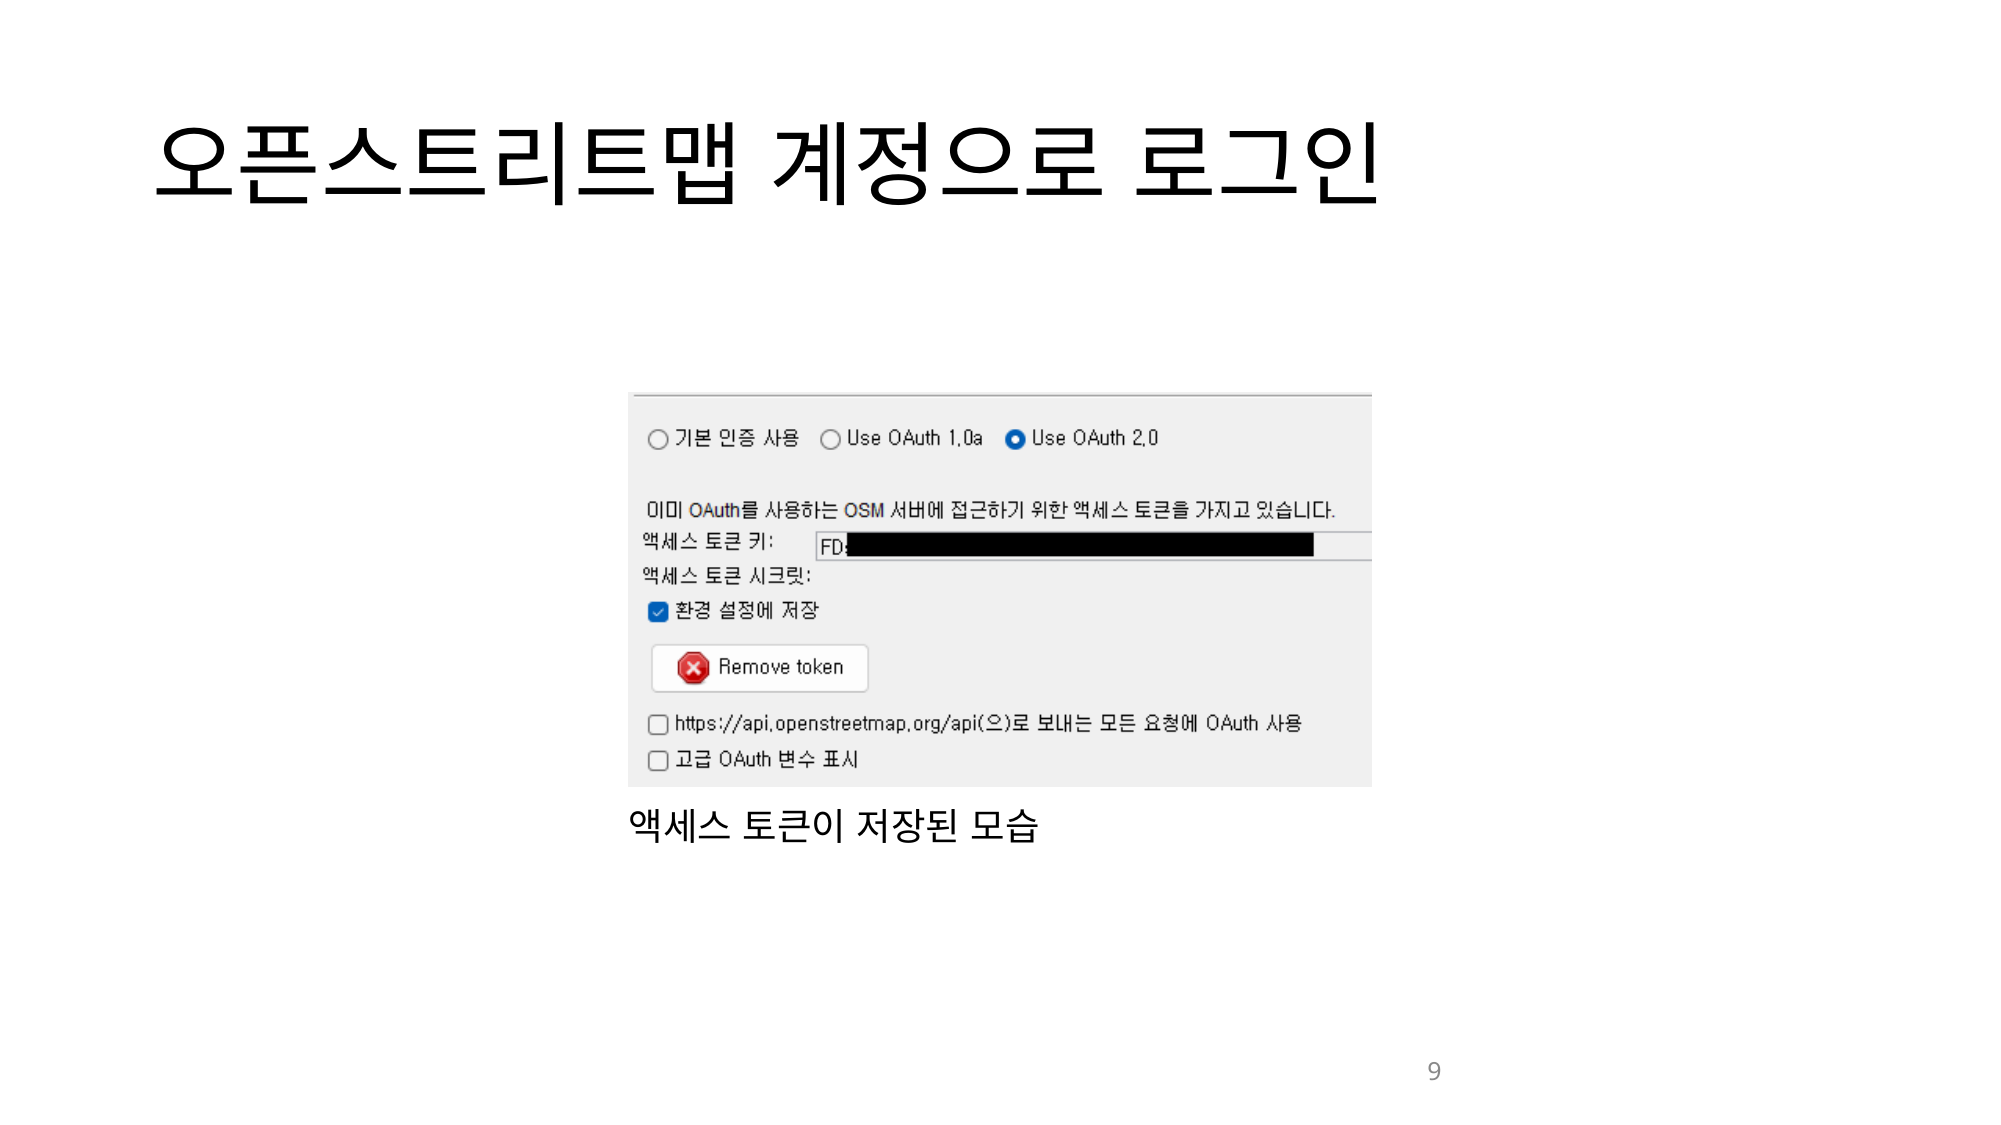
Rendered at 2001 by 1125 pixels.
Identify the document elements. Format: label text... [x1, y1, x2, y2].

text_box <숫자> [1412, 1042, 1863, 1103]
title 오픈스트리트맵 계정으로 로그인 [137, 59, 1863, 278]
text_box 액세스 토큰이 저장된 모습 [628, 786, 1122, 856]
picture [628, 392, 1372, 787]
